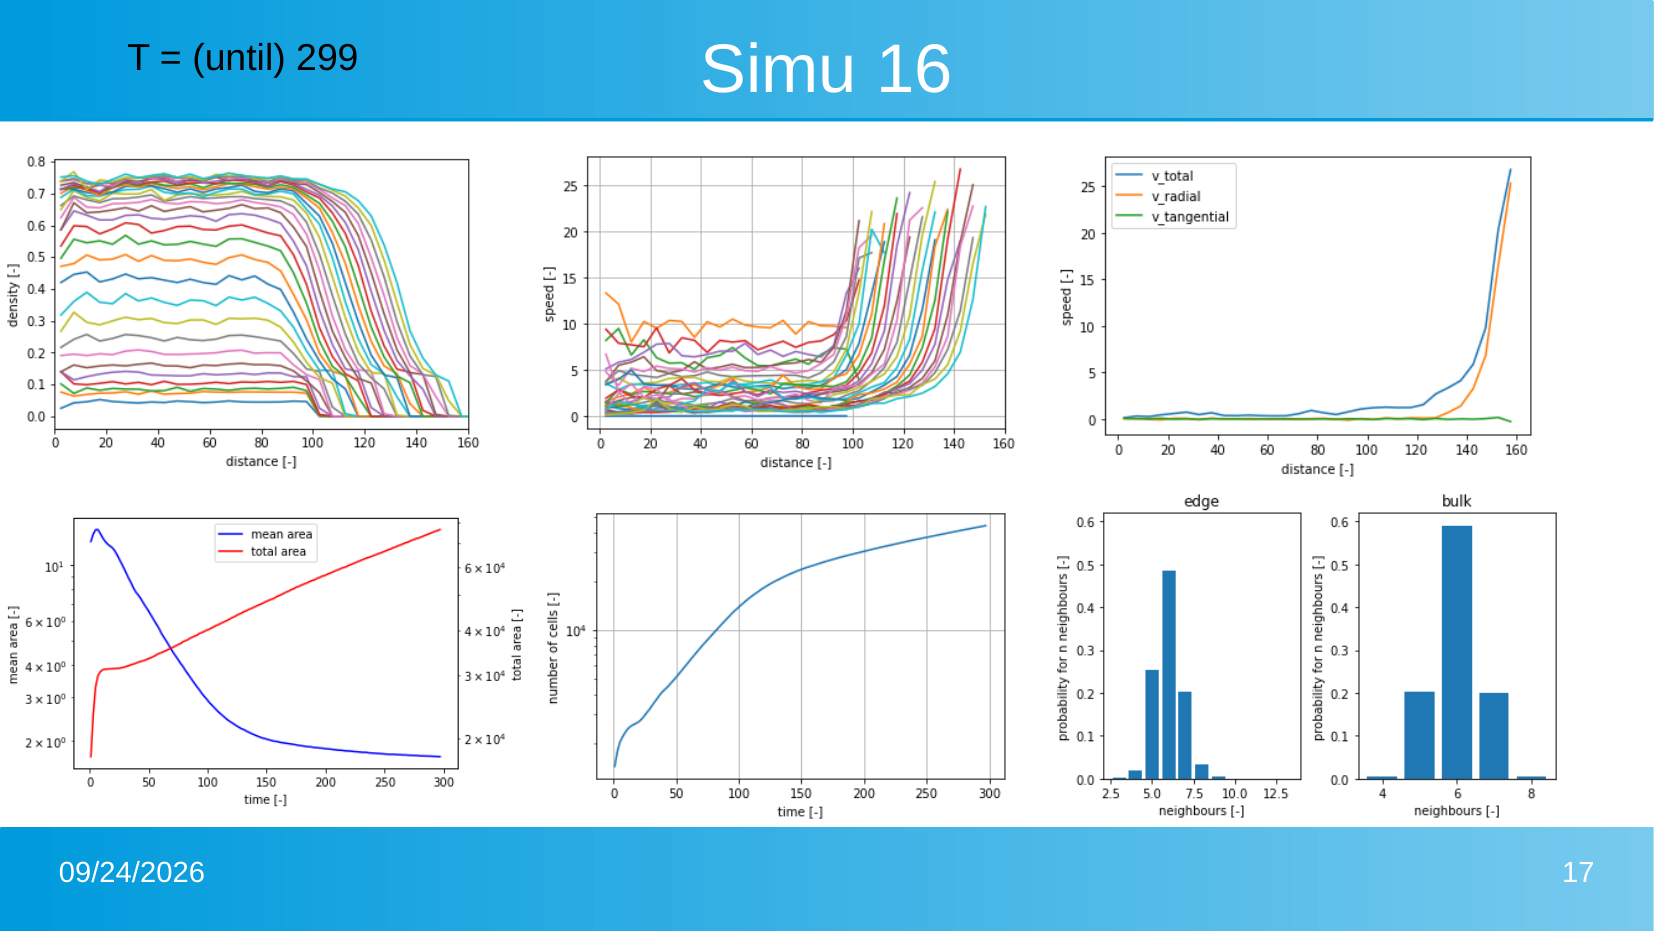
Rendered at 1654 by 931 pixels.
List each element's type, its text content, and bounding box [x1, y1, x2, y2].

text_box T = (until) 299 [112, 29, 451, 87]
picture [1053, 149, 1538, 483]
picture [0, 511, 530, 812]
picture [0, 148, 488, 476]
picture [1050, 486, 1563, 826]
picture [539, 506, 1013, 826]
picture [536, 149, 1025, 476]
title Simu 16 [59, 29, 1595, 108]
